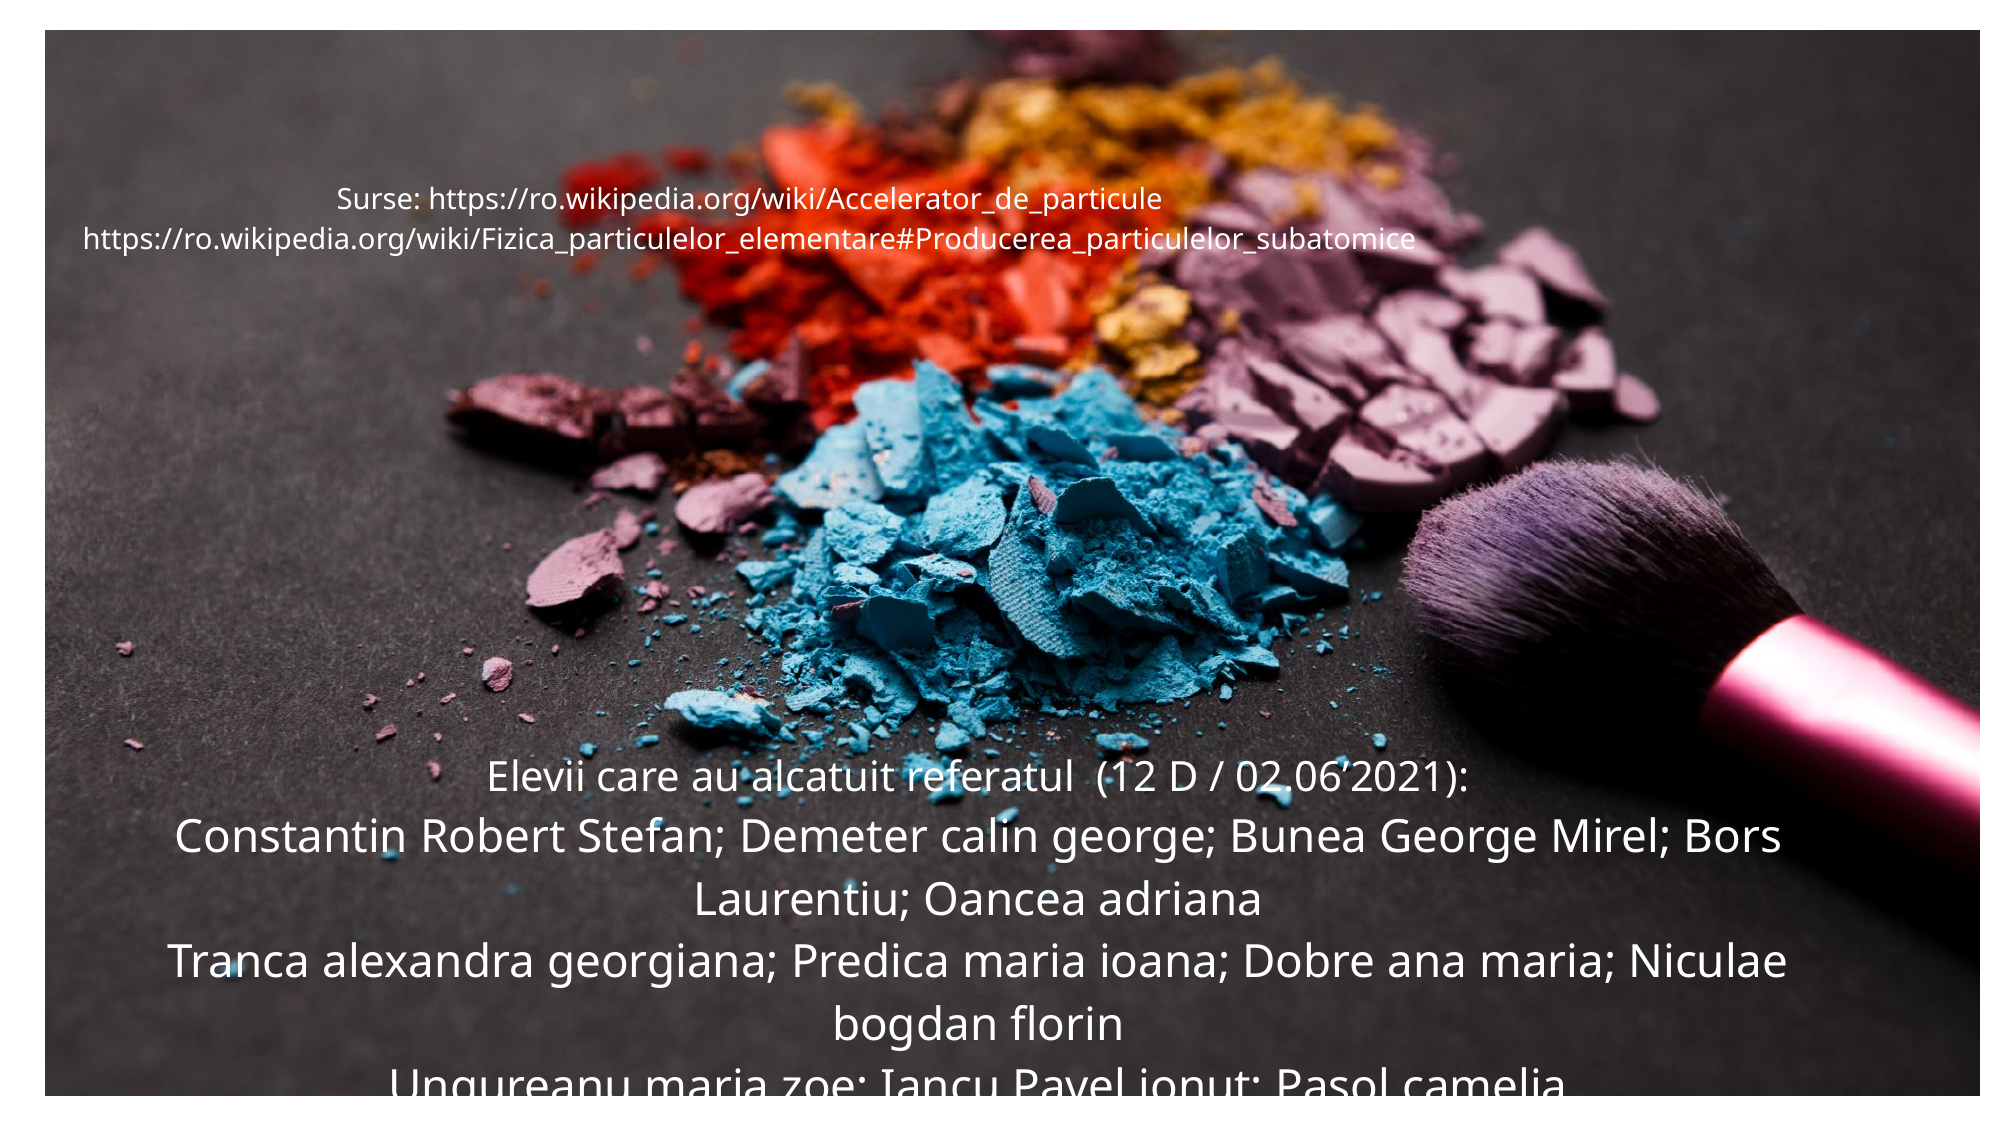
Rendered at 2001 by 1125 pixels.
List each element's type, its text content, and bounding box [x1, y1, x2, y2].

picture [45, 30, 1981, 1096]
title Surse: https://ro.wikipedia.org/wiki/Accelerator_de_particule https://ro.wikipedia.org/wiki/Fizica_particulelor_elementare#Producerea_particulelor_subatomice [0, 52, 1501, 1103]
text_box Elevii care au alcatuit referatul (12 D / 02.06’2021): Constantin Robert Stefan; Demeter calin george; Bunea George Mirel; Bors Laurentiu; Oancea adriana Tranca alexandra georgiana; Predica maria ioana; Dobre ana maria; Niculae bogdan florin Ungureanu maria zoe; Iancu Pavel ionut; Pasol camelia [97, 777, 1861, 1125]
